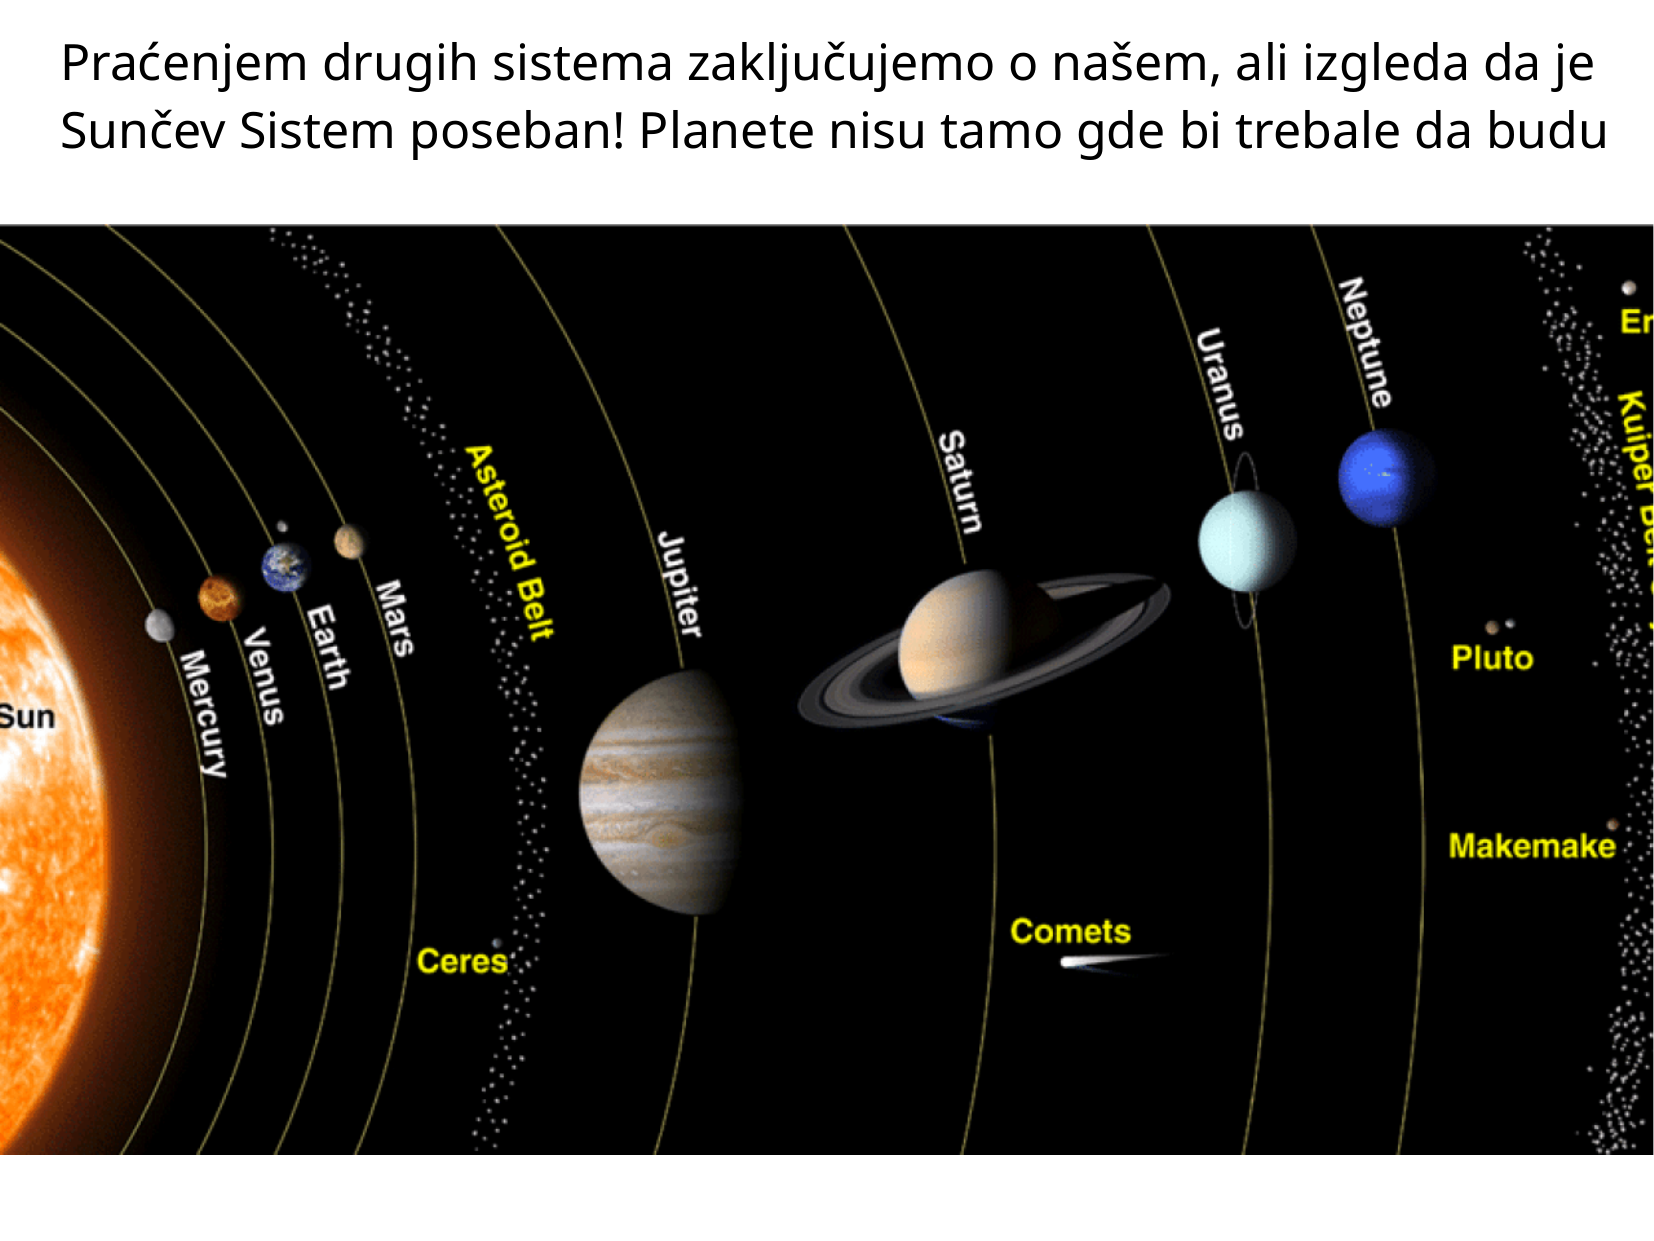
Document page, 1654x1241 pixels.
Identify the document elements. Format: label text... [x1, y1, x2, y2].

title Praćenjem drugih sistema zaključujemo o našem, ali izgleda da je Sunčev Sistem poseban! Planete nisu tamo gde bi trebale da budu [59, 35, 1648, 155]
picture [0, 224, 1654, 1156]
